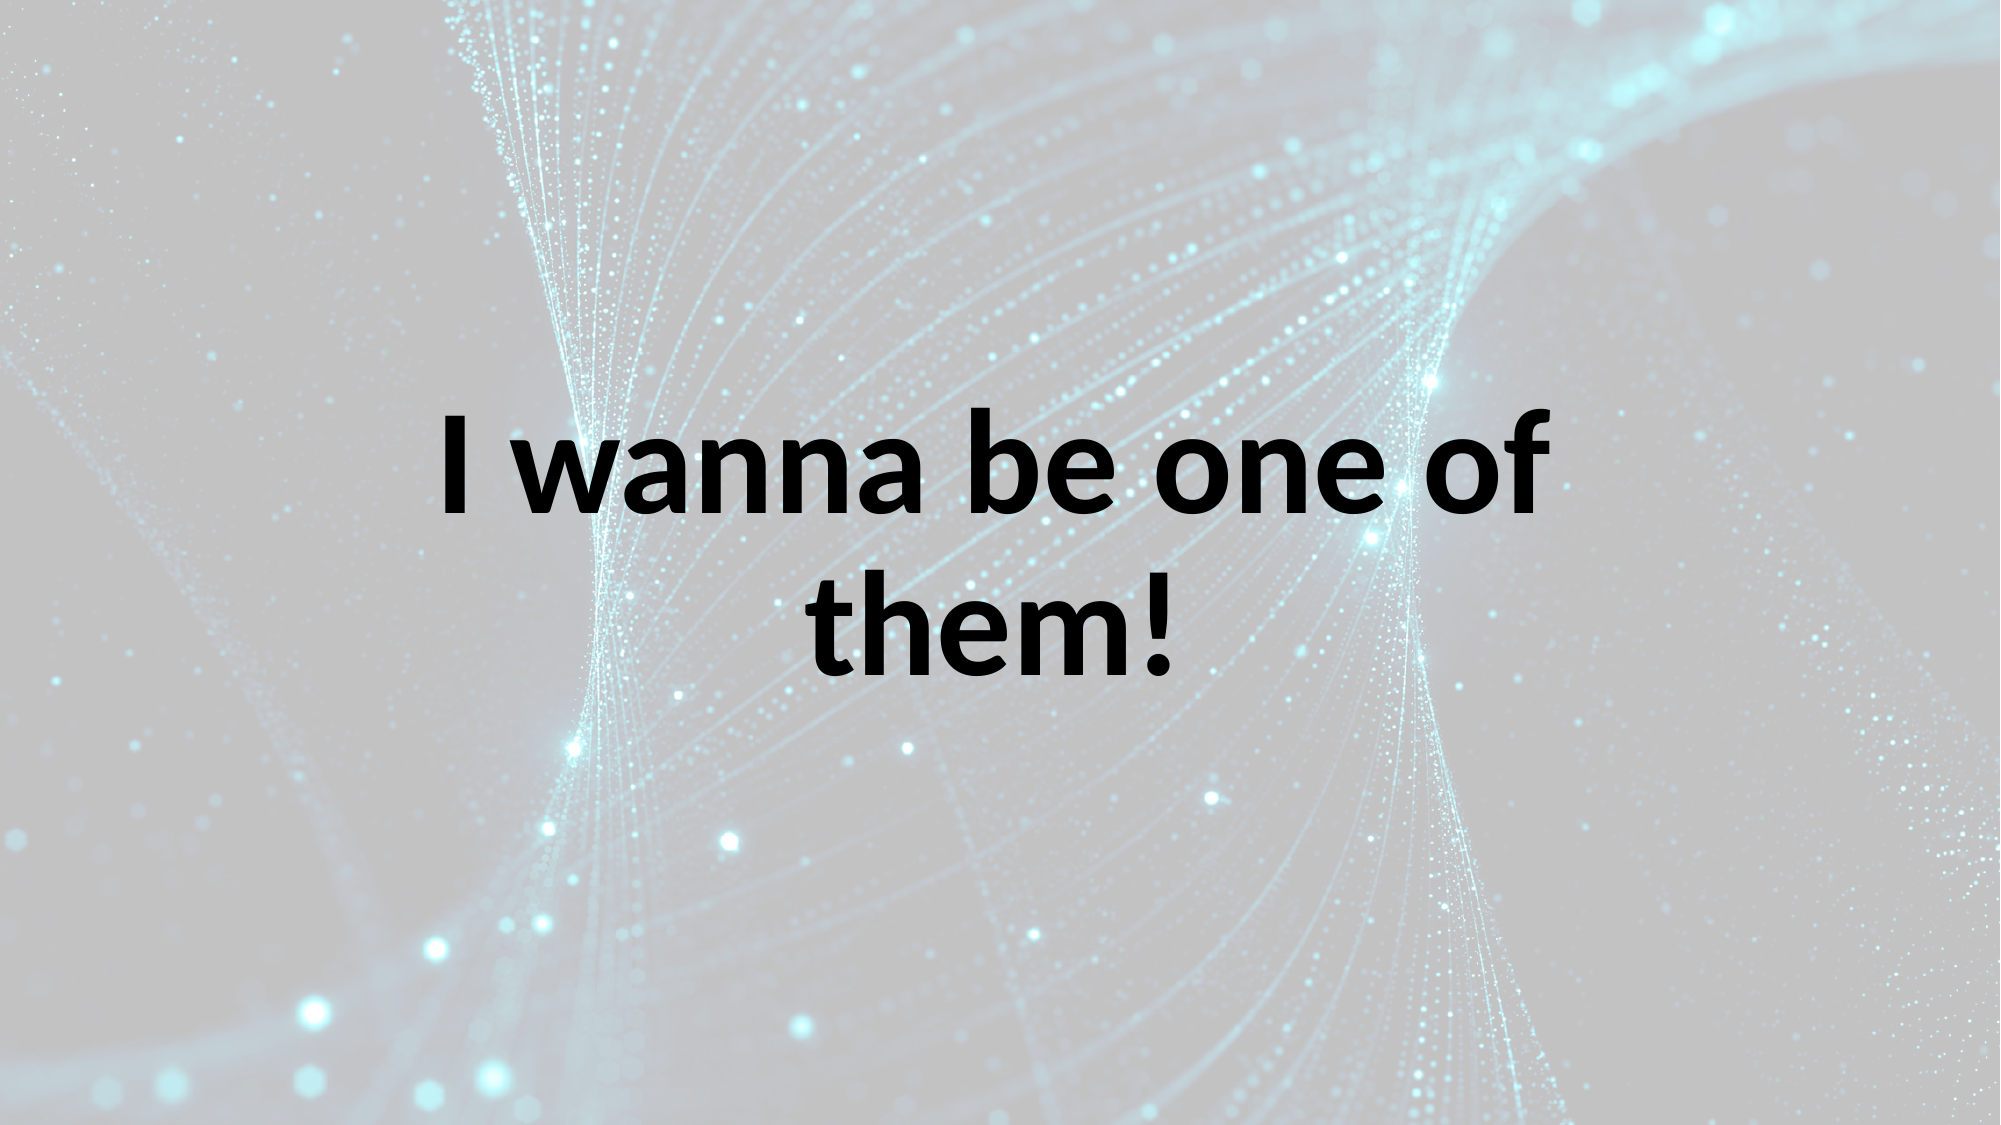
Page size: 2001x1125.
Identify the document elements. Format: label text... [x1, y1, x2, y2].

text_box I wanna be one of them! [244, 376, 1744, 615]
